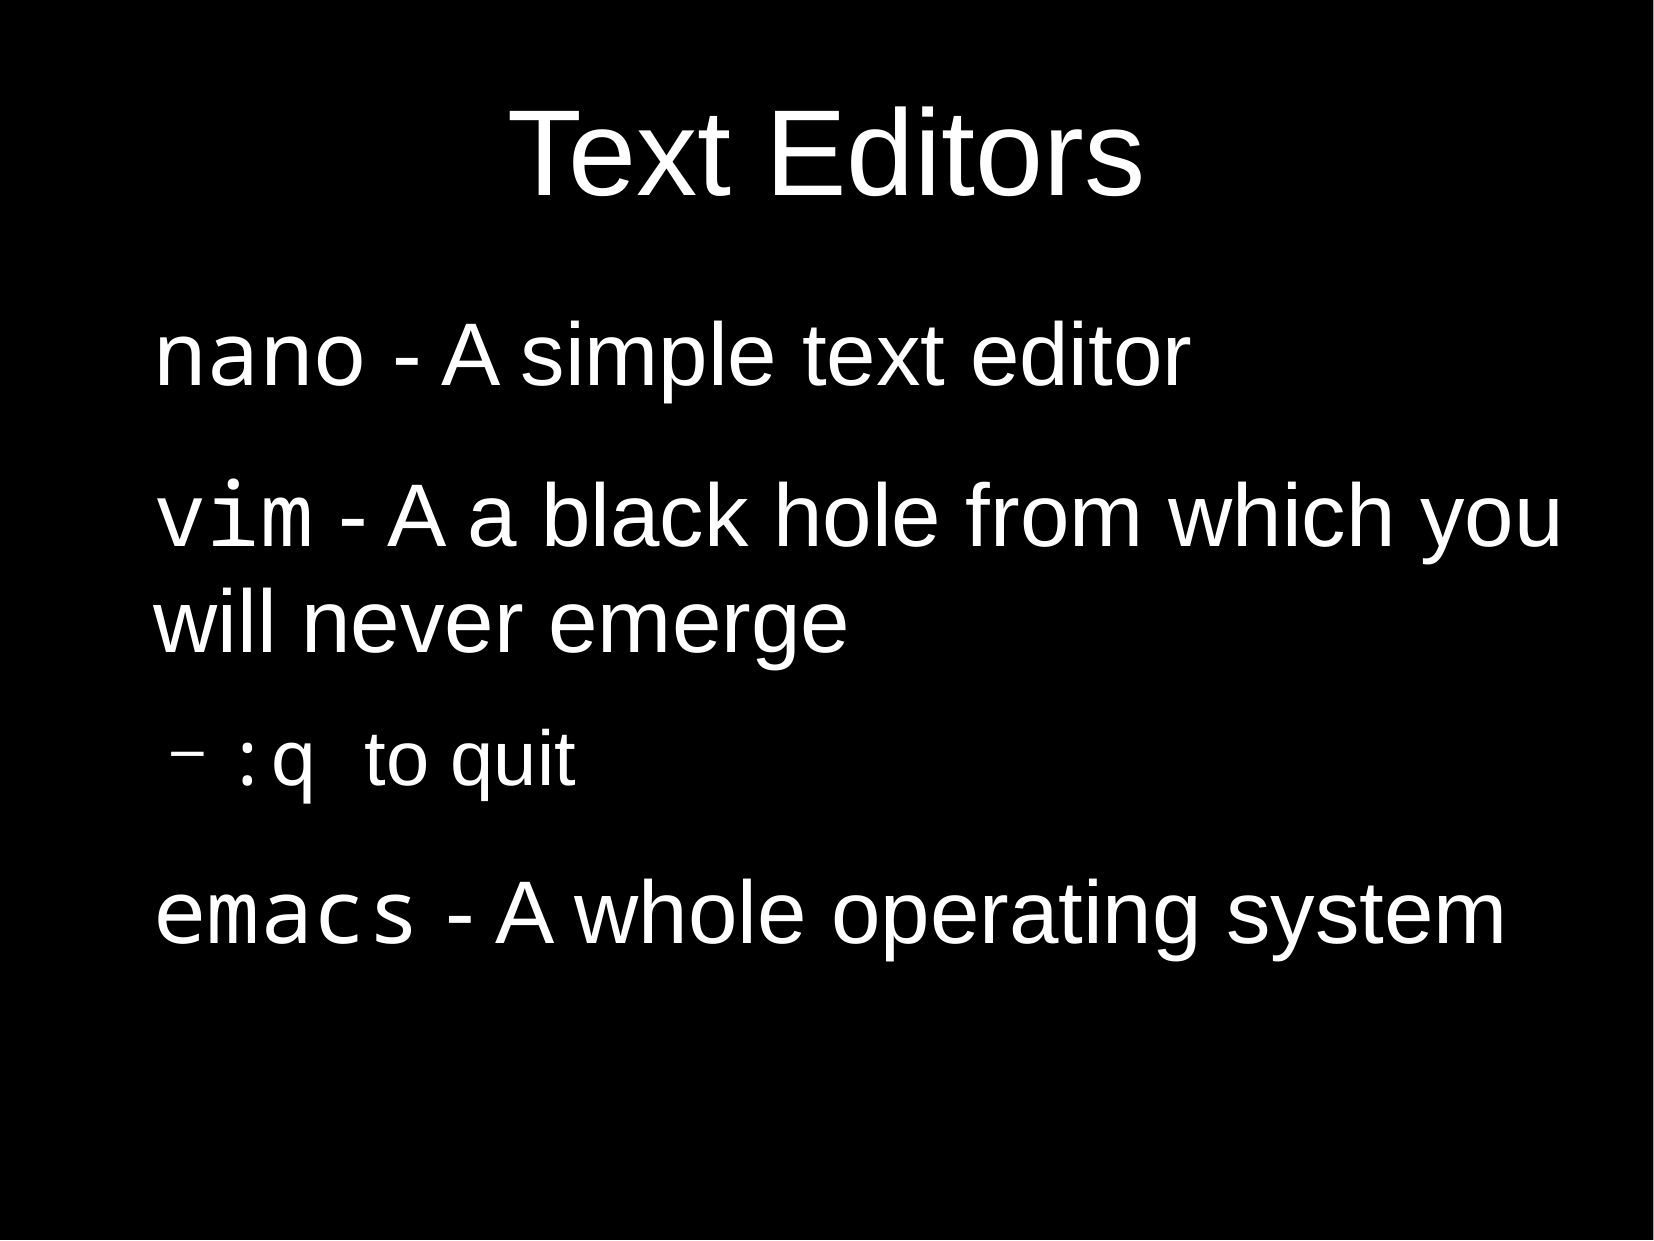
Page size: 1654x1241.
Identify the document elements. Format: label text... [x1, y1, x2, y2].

title Text Editors [82, 49, 1571, 257]
list nano - A simple text editor vim - A a black hole from which you will never emerge :q to quit emacs - A whole operating system [82, 290, 1571, 1010]
